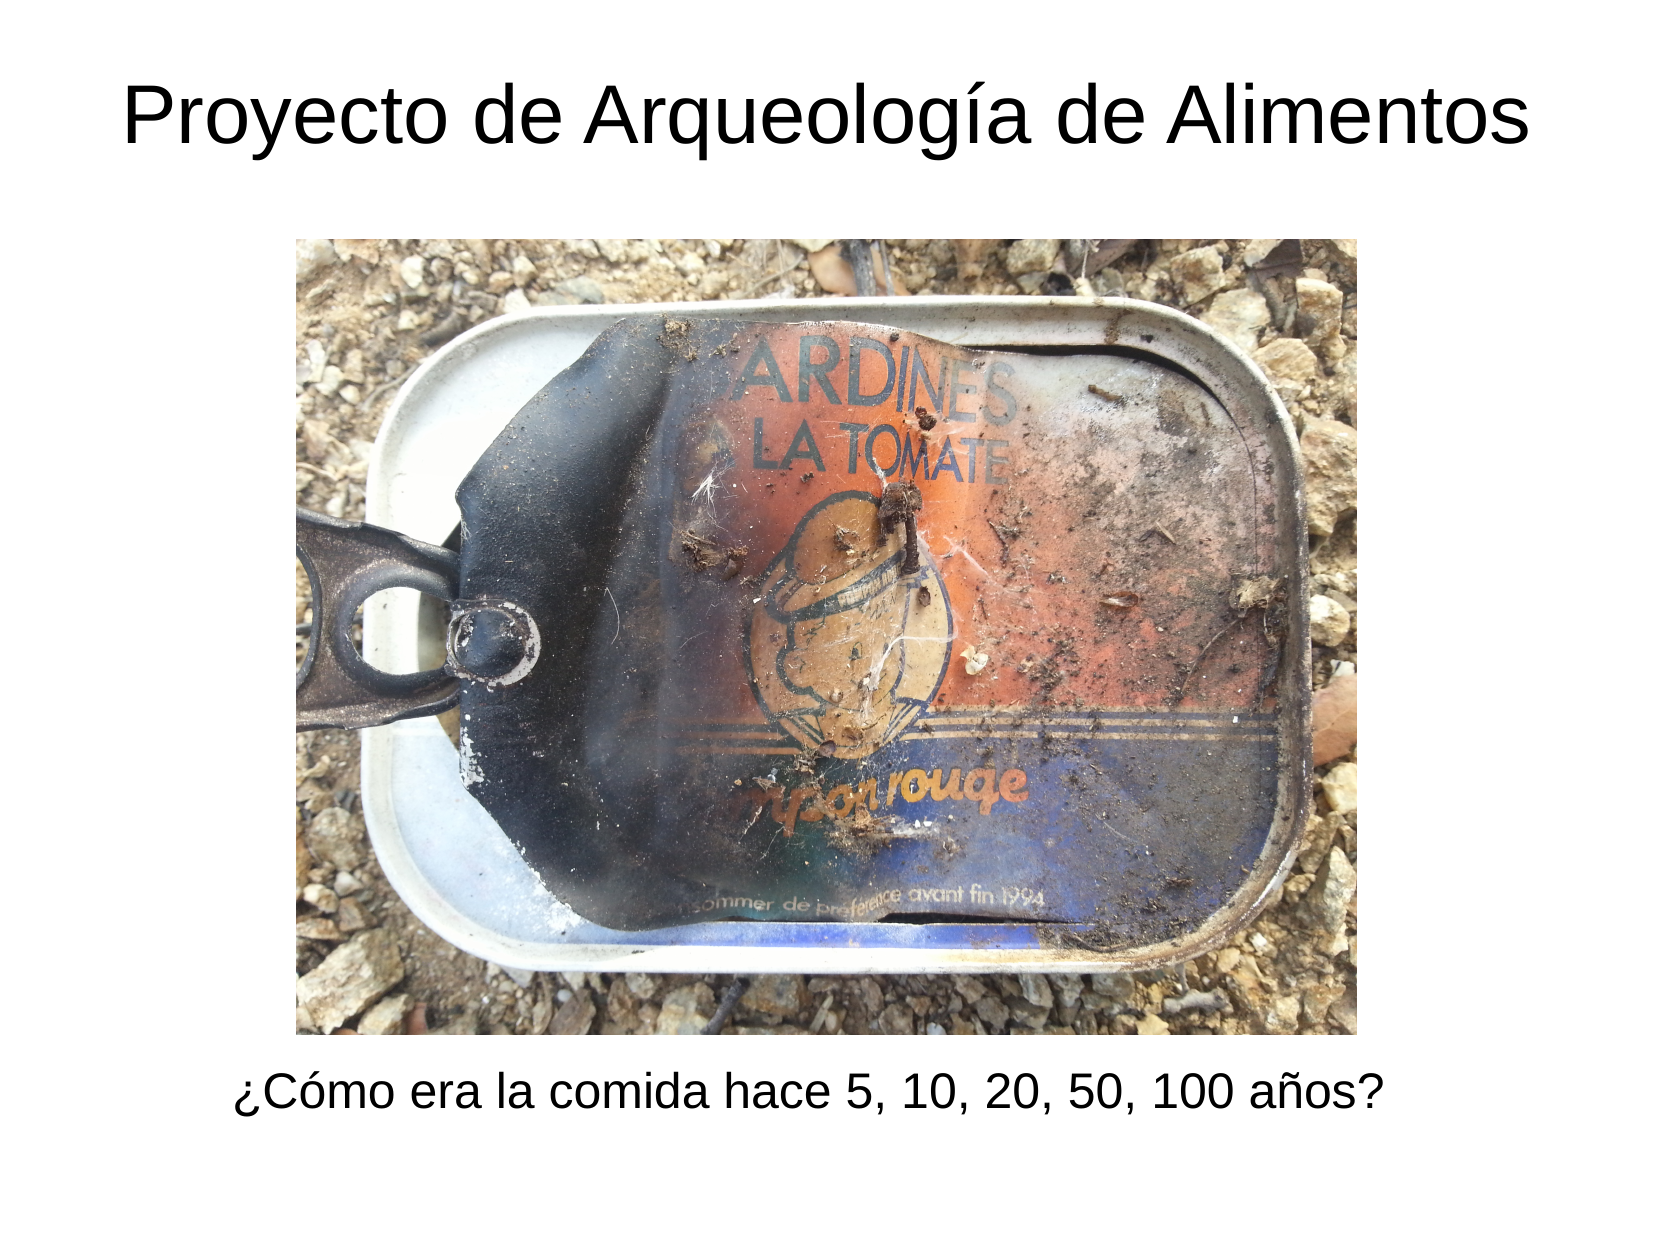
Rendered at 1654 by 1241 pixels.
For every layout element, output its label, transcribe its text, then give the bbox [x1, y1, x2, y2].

text_box ¿Cómo era la comida hace 5, 10, 20, 50, 100 años? [217, 1056, 1418, 1127]
picture [296, 239, 1357, 1036]
title Proyecto de Arqueología de Alimentos [82, 49, 1571, 181]
